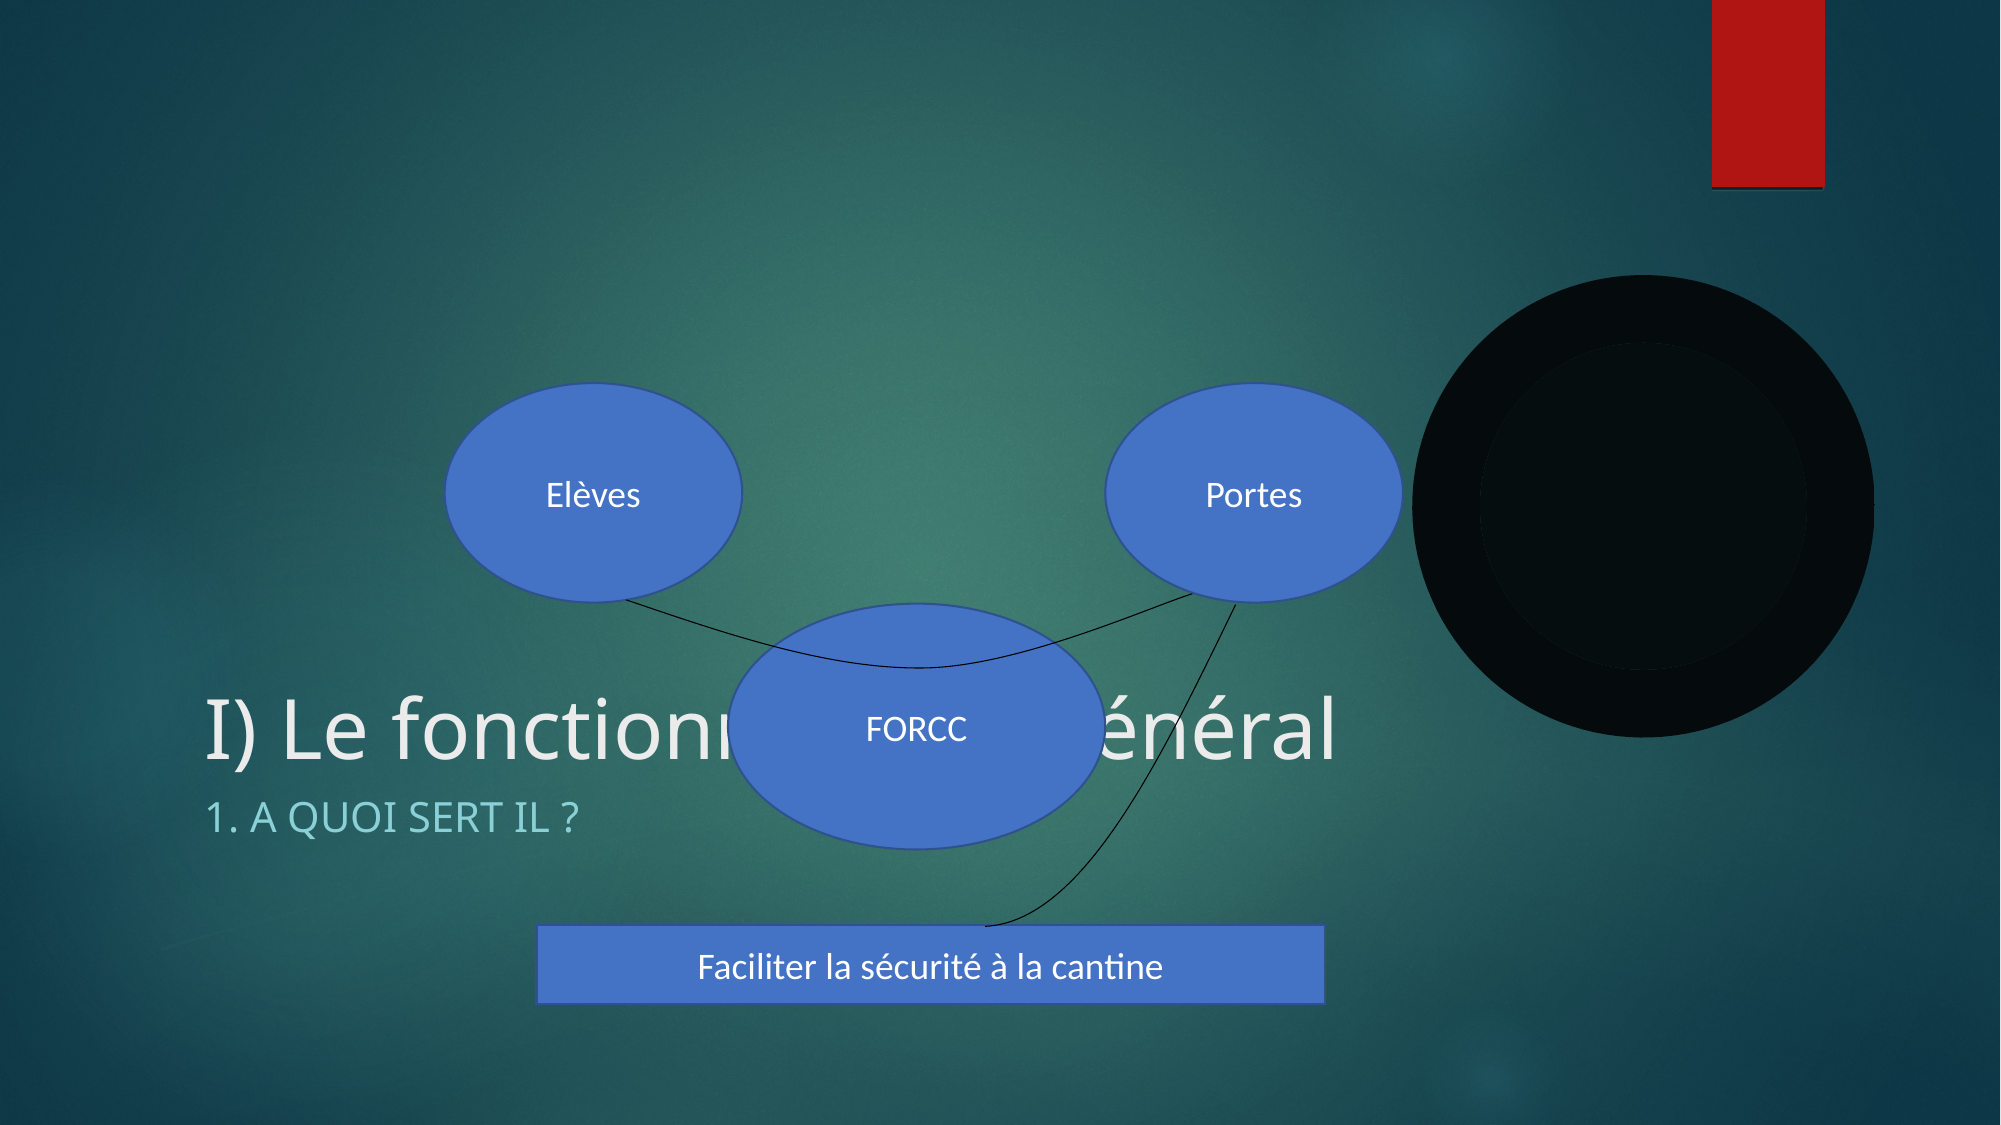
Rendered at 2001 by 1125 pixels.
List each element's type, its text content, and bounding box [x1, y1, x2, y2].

text_box FORCC [727, 643, 1106, 850]
title I) Le fonctionnement général [147, 0, 1596, 175]
text_box Faciliter la sécurité à la cantine [537, 925, 1325, 1004]
list 1. A quoi sert il ? [257, 222, 1706, 364]
text_box Portes [1105, 383, 1403, 603]
text_box FORCC [775, 603, 1054, 667]
text_box Elèves [444, 383, 743, 603]
